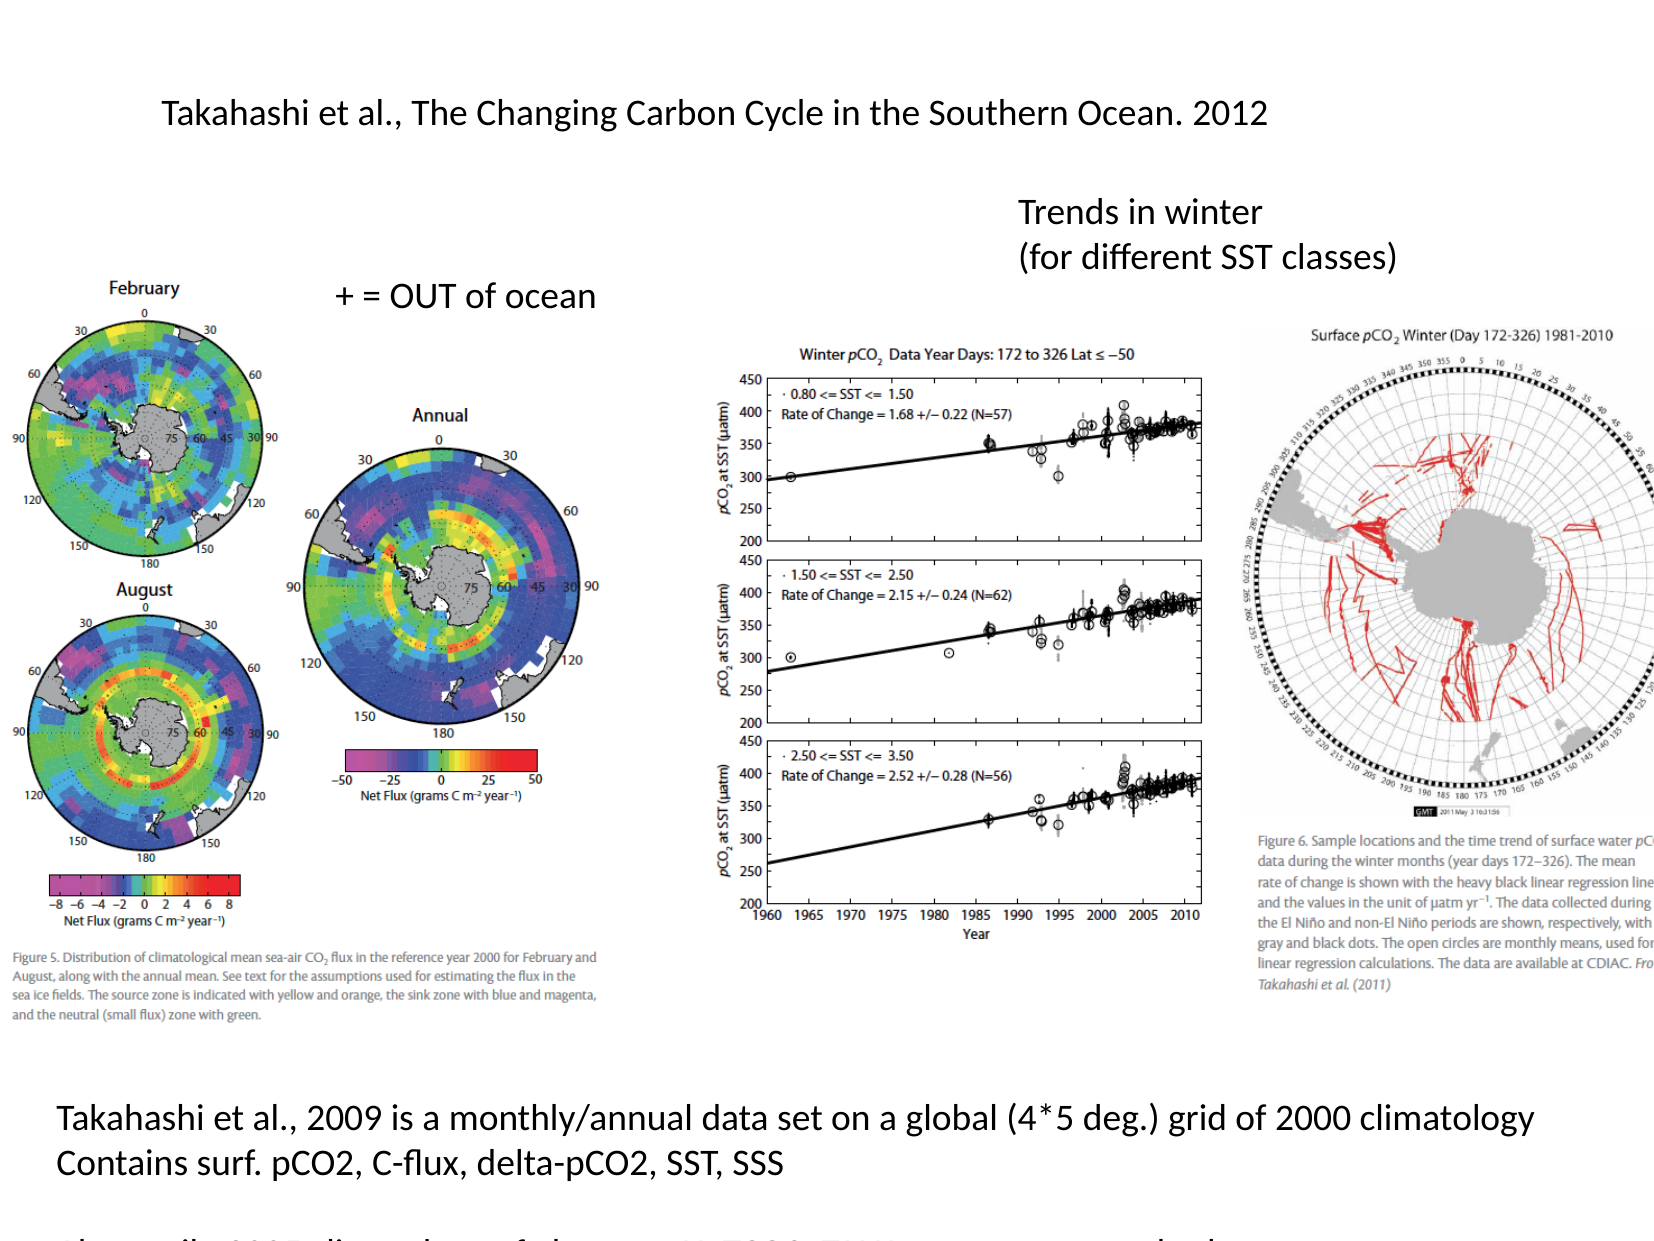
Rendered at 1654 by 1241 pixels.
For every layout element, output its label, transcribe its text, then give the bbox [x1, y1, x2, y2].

picture [0, 49, 1654, 1241]
text_box + = OUT of ocean [320, 263, 636, 325]
text_box Trends in winter (for different SST classes) [1003, 179, 1617, 286]
text_box Takahashi et al., 2009 is a monthly/annual data set on a global (4*5 deg.) grid of 2000 climatology Contains surf. pCO2, C-flux, delta-pCO2, SST, SSS Also avail.: 2005 climatology of above + pH, TCO2, TALK, omega_arag and calc [41, 1085, 1654, 1241]
text_box Takahashi et al., The Changing Carbon Cycle in the Southern Ocean. 2012 [146, 80, 1467, 142]
